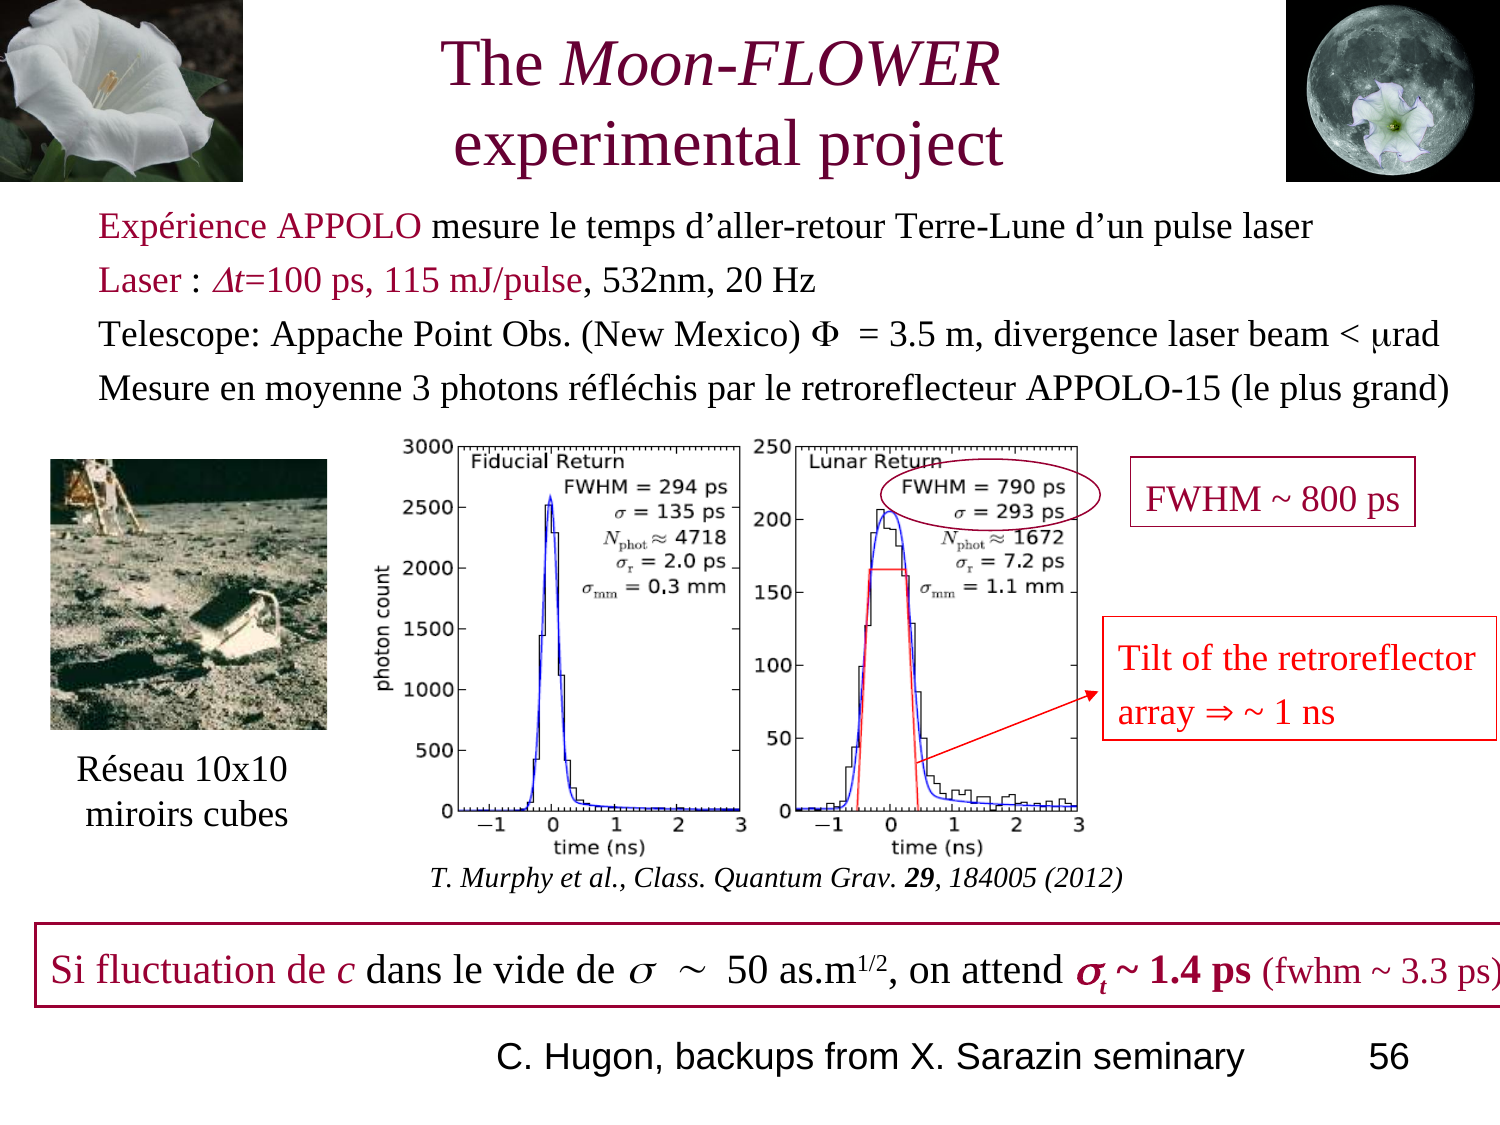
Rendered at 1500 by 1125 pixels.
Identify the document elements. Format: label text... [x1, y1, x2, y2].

text_box Réseau 10x10 miroirs cubes [61, 736, 313, 842]
text_box Expérience APPOLO mesure le temps d’aller-retour Terre-Lune d’un pulse laser Laser : t=100 ps, 115 mJ/pulse, 532nm, 20 Hz Telescope: Appache Point Obs. (New Mexico) = 3.5 m, divergence laser beam < rad Mesure en moyenne 3 photons réfléchis par le retroreflecteur APPOLO-15 (le plus grand) [83, 184, 1466, 416]
picture [360, 435, 1090, 866]
text_box The Moon-FLOWER experimental project [425, 11, 1034, 184]
text_box FWHM ~ 800 ps [1130, 457, 1416, 527]
picture [882, 460, 1090, 529]
text_box Tilt of the retroreflector array  ~ 1 ns [1103, 616, 1497, 741]
text_box Si fluctuation de c dans le vide de 50 as.m1/2, on attend t ~ 1.4 ps (fwhm ~ 3.3 ps) [35, 923, 1500, 1007]
text_box T. Murphy et al., Class. Quantum Grav. 29, 184005 (2012) [414, 843, 1139, 901]
picture [0, 0, 243, 182]
picture [1286, 0, 1500, 183]
picture [50, 459, 328, 730]
